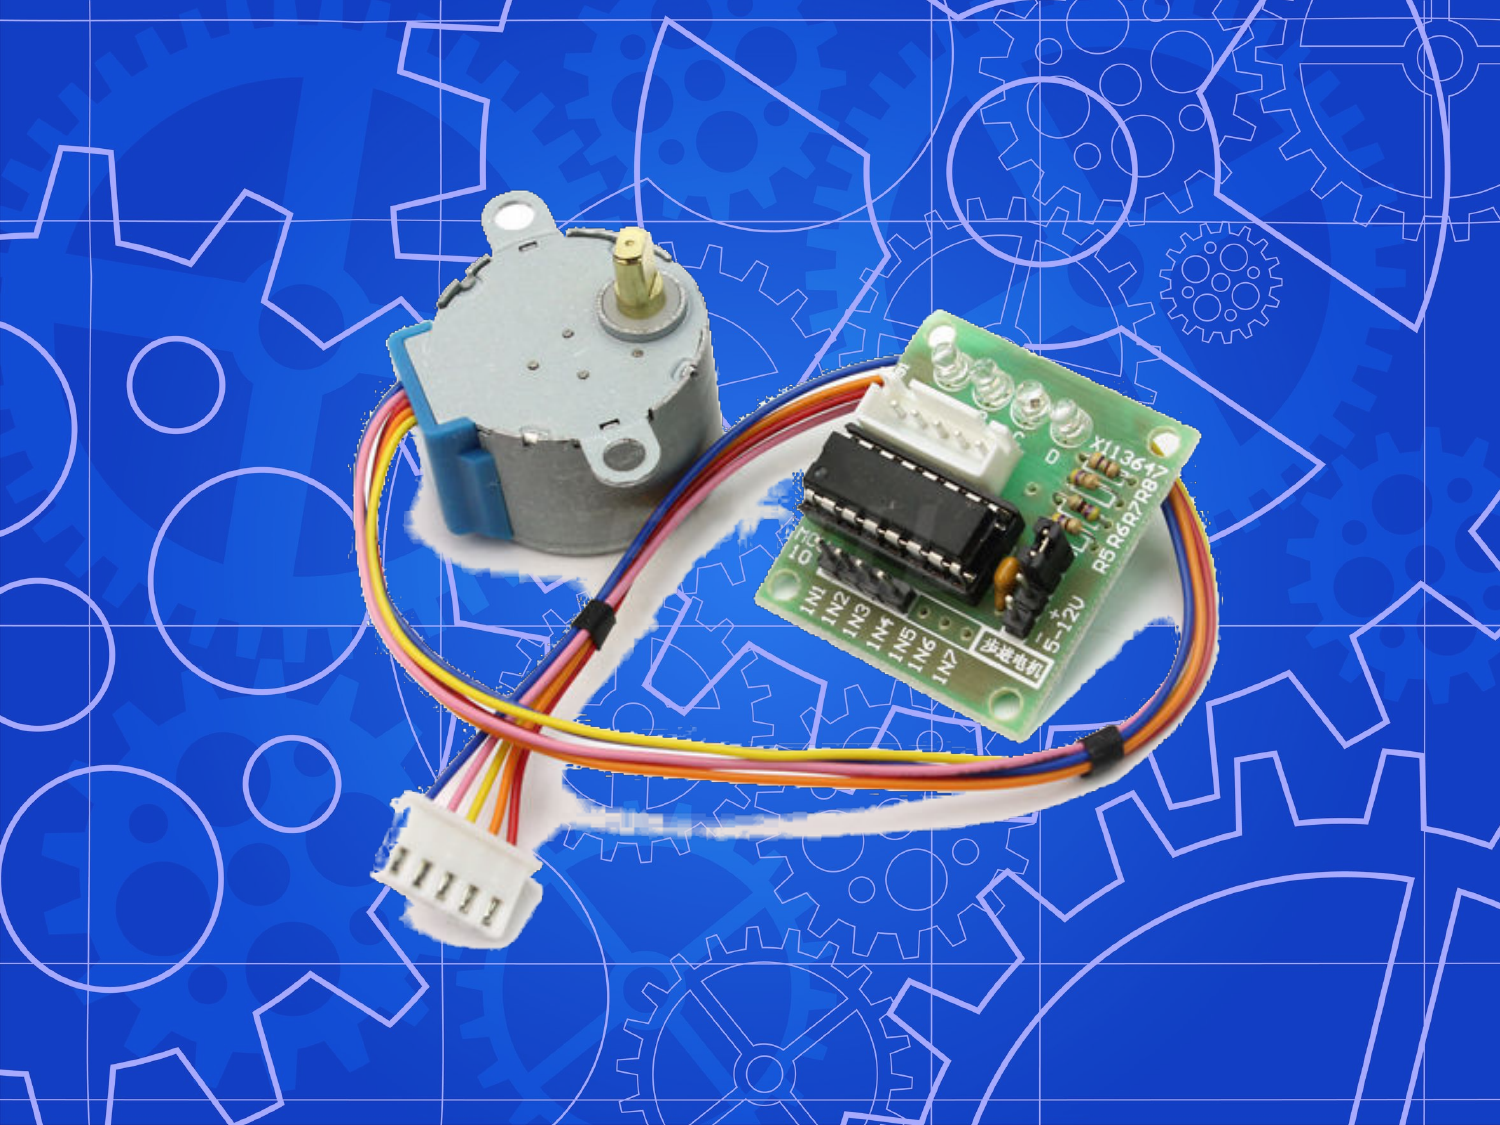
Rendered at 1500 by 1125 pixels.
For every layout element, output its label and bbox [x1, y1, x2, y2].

picture [231, 7, 1312, 1087]
